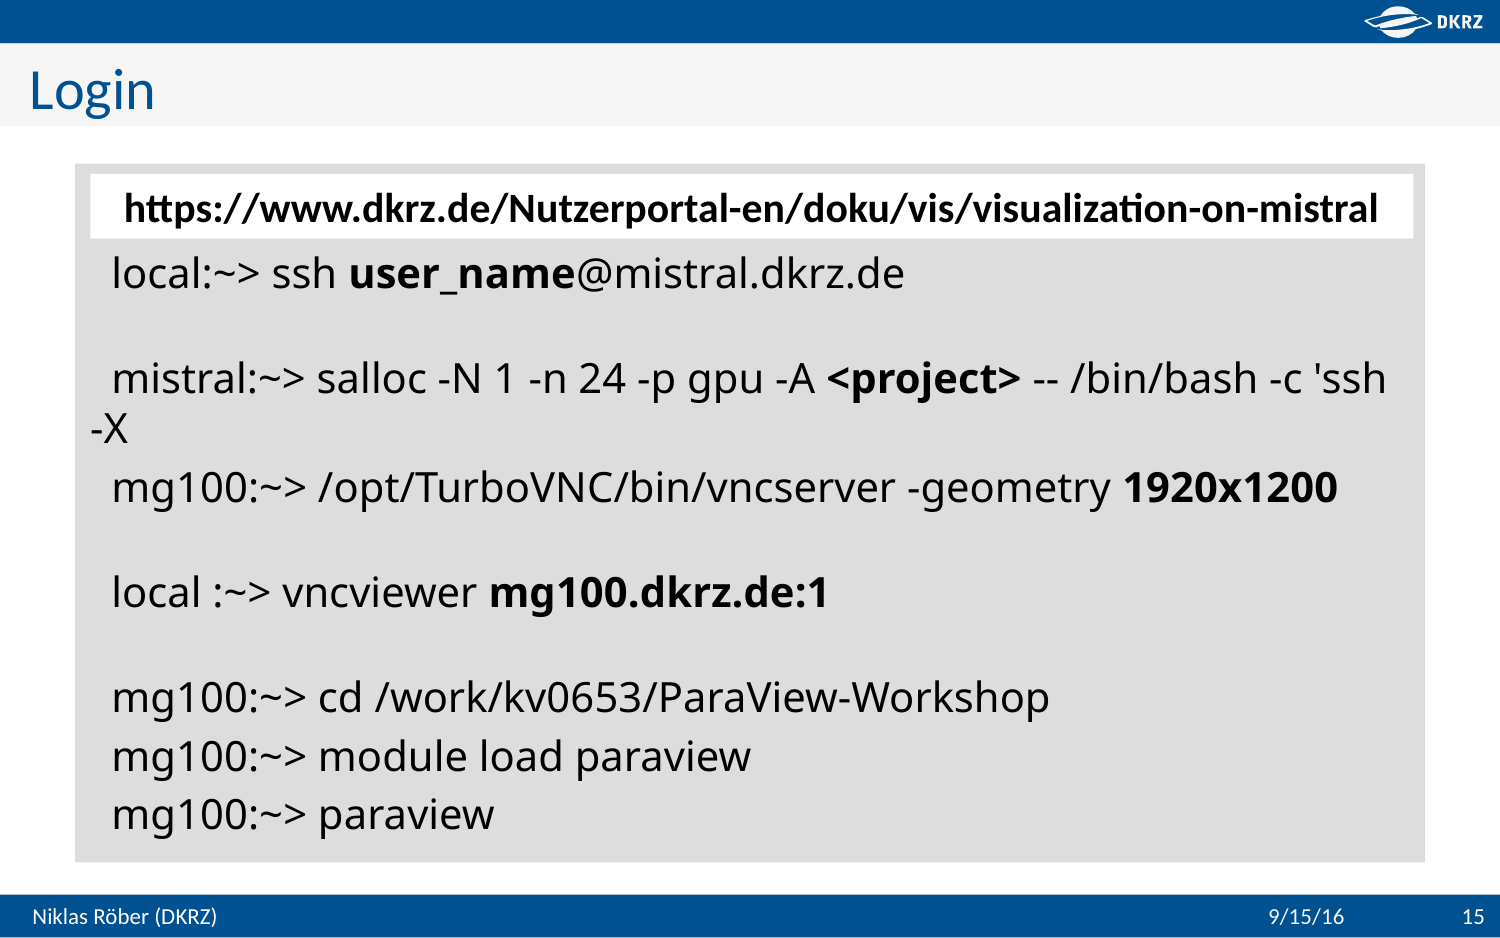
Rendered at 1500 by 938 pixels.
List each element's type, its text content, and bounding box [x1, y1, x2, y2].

list local:~> ssh user_name@mistral.dkrz.de mistral:~> salloc -N 1 -n 24 -p gpu -A <project> -- /bin/bash -c 'ssh -X mg100:~> /opt/TurboVNC/bin/vncserver -geometry 1920x1200 local :~> vncviewer mg100.dkrz.de:1 mg100:~> cd /work/kv0653/ParaView-Workshop mg100:~> module load paraview mg100:~> paraview [75, 163, 1425, 863]
slide_number 9/15/16 [1187, 893, 1360, 938]
text_box https://www.dkrz.de/Nutzerportal-en/doku/vis/visualization-on-mistral [90, 173, 1414, 239]
title Login [0, 43, 1500, 127]
slide_number <number> [1376, 893, 1500, 938]
